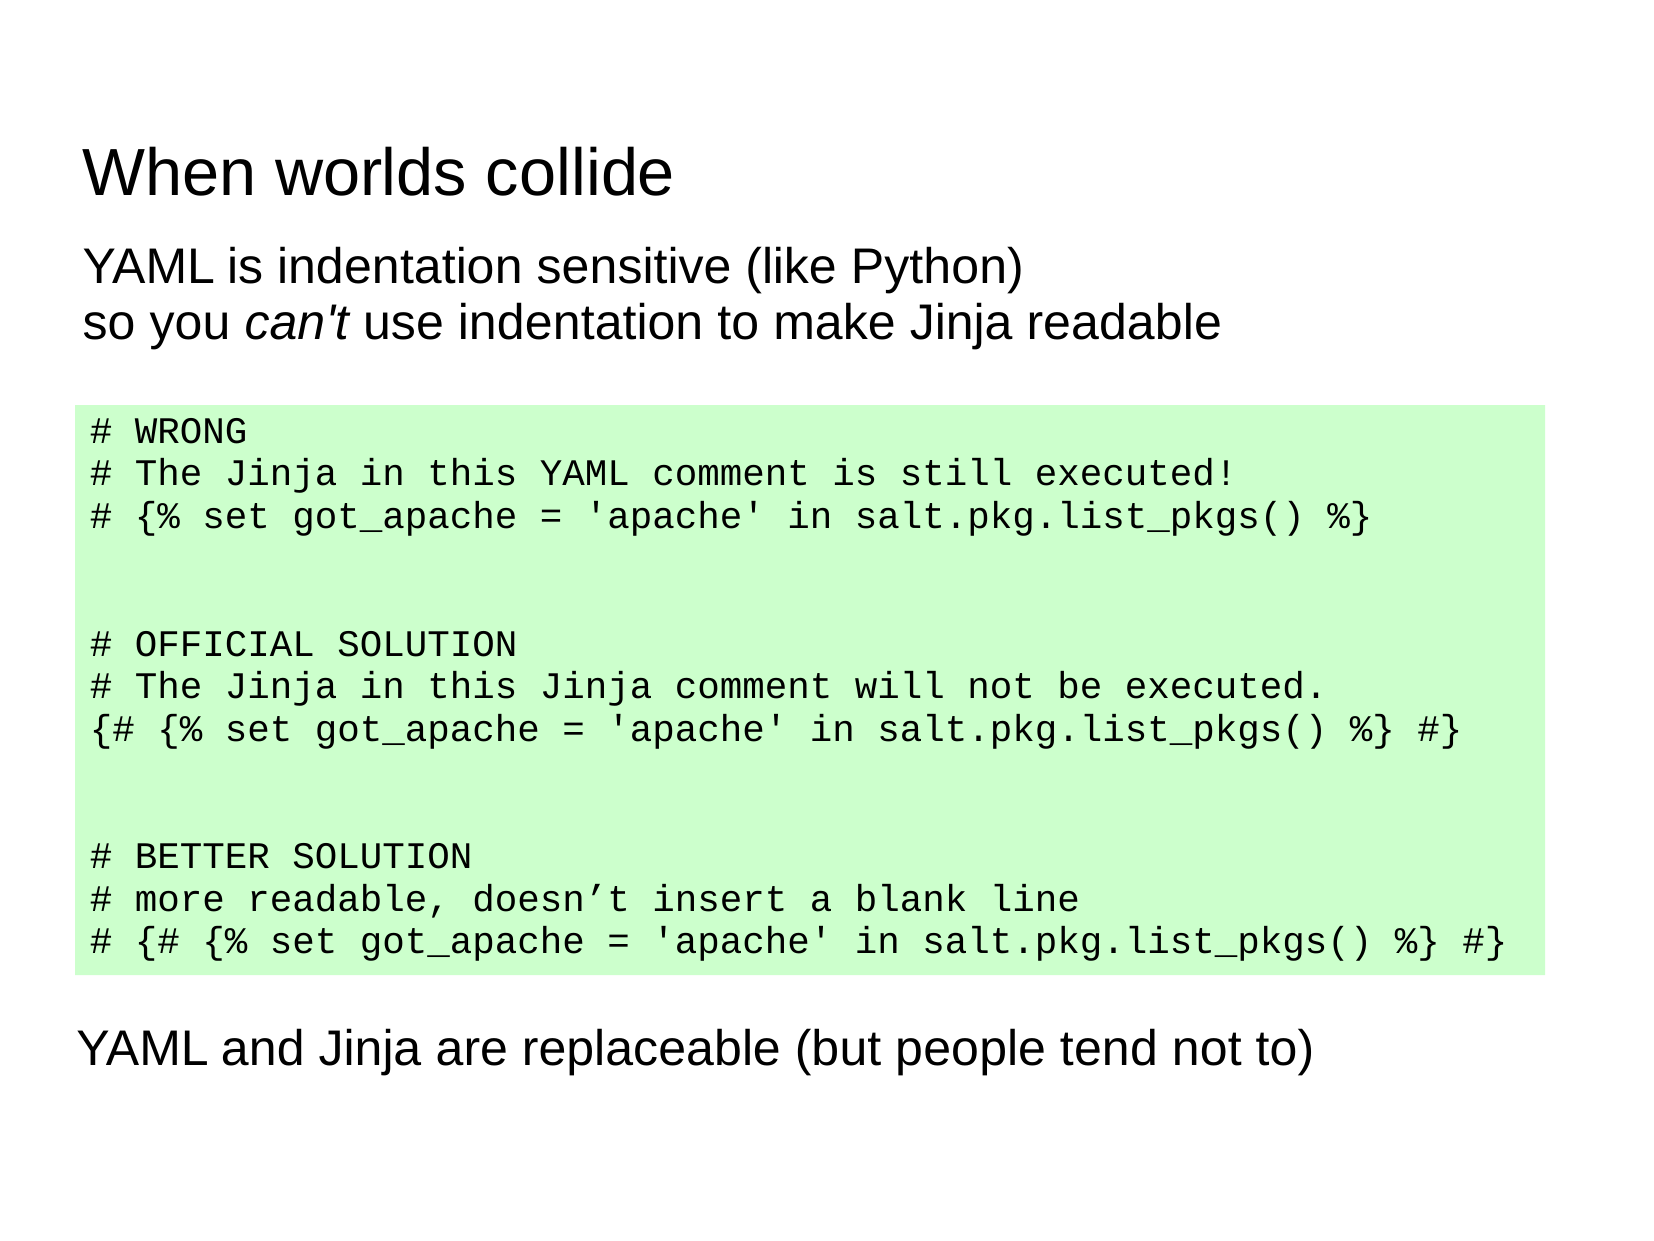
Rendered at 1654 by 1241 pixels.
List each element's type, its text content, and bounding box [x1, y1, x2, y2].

text_box # WRONG # The Jinja in this YAML comment is still executed! # {% set got_apache = 'apache' in salt.pkg.list_pkgs() %} # OFFICIAL SOLUTION # The Jinja in this Jinja comment will not be executed. {# {% set got_apache = 'apache' in salt.pkg.list_pkgs() %} #} # BETTER SOLUTION # more readable, doesn’t insert a blank line # {# {% set got_apache = 'apache' in salt.pkg.list_pkgs() %} #} [75, 405, 1546, 976]
list YAML and Jinja are replaceable (but people tend not to) [76, 1020, 1546, 1126]
list When worlds collide YAML is indentation sensitive (like Python) so you can't use indentation to make Jinja readable [82, 135, 1531, 451]
